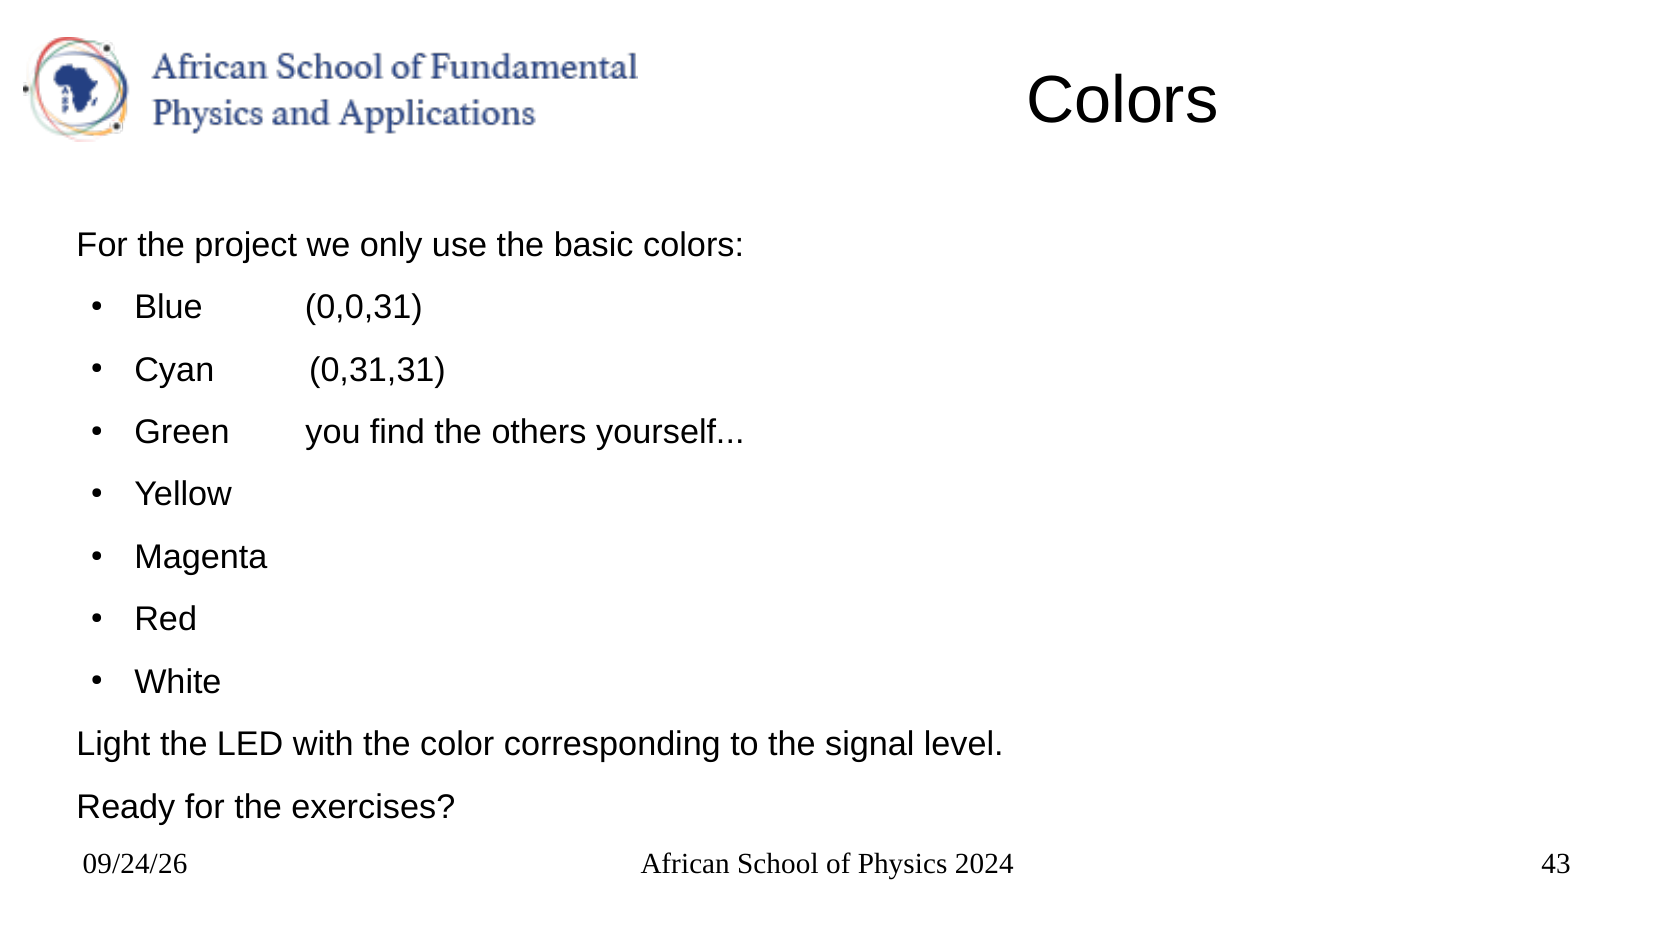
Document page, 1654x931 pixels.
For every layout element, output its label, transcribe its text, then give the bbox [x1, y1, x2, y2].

title Colors [635, 21, 1610, 177]
picture [23, 37, 635, 142]
list For the project we only use the basic colors: Blue (0,0,31) Cyan (0,31,31) Green you find the others yourself... Yellow Magenta Red White Light the LED with the color corresponding to the signal level. Ready for the exercises? [76, 225, 1601, 829]
